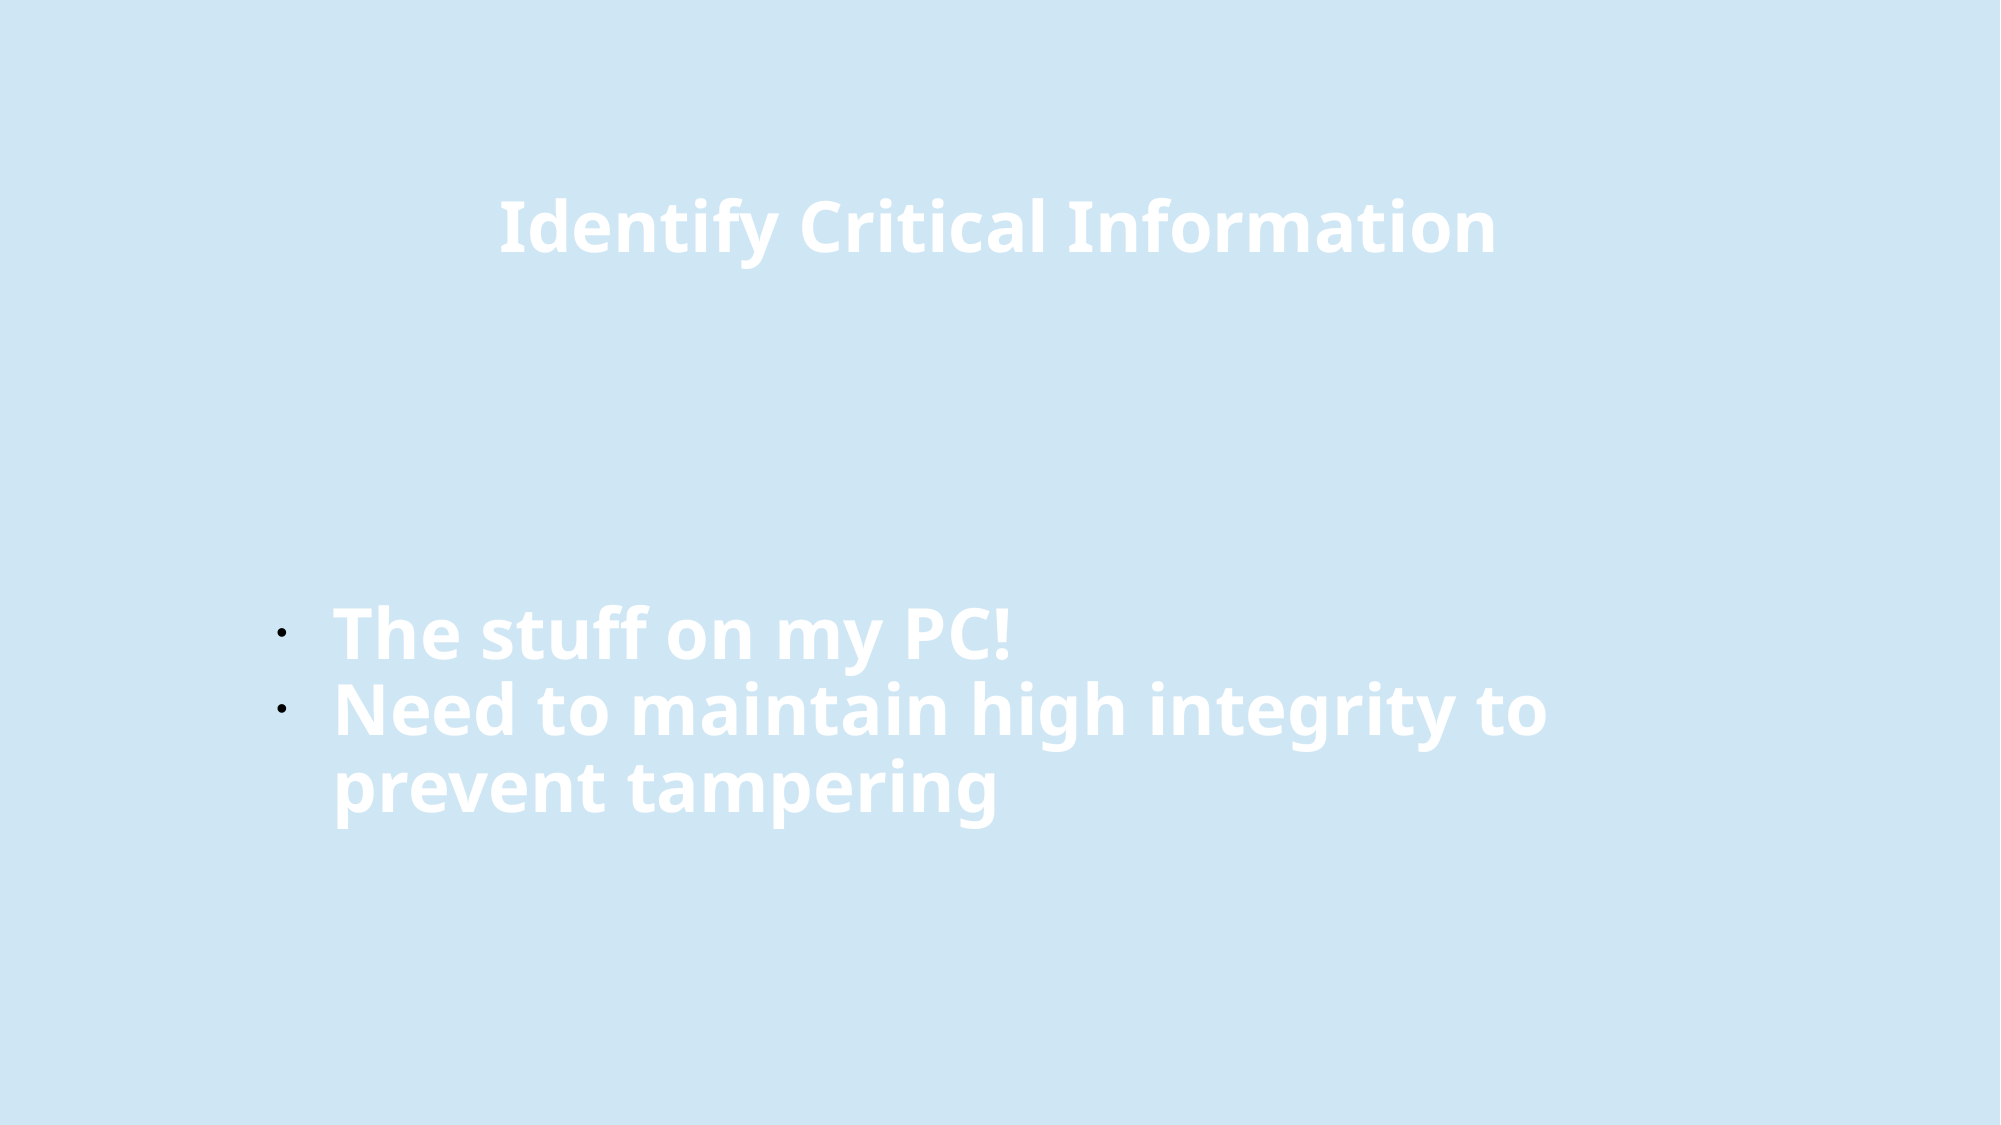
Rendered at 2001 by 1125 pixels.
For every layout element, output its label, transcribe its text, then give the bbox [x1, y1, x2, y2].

title Identify Critical Information [261, 184, 1739, 576]
subtitle The stuff on my PC! Need to maintain high integrity to prevent tampering [261, 590, 1739, 863]
